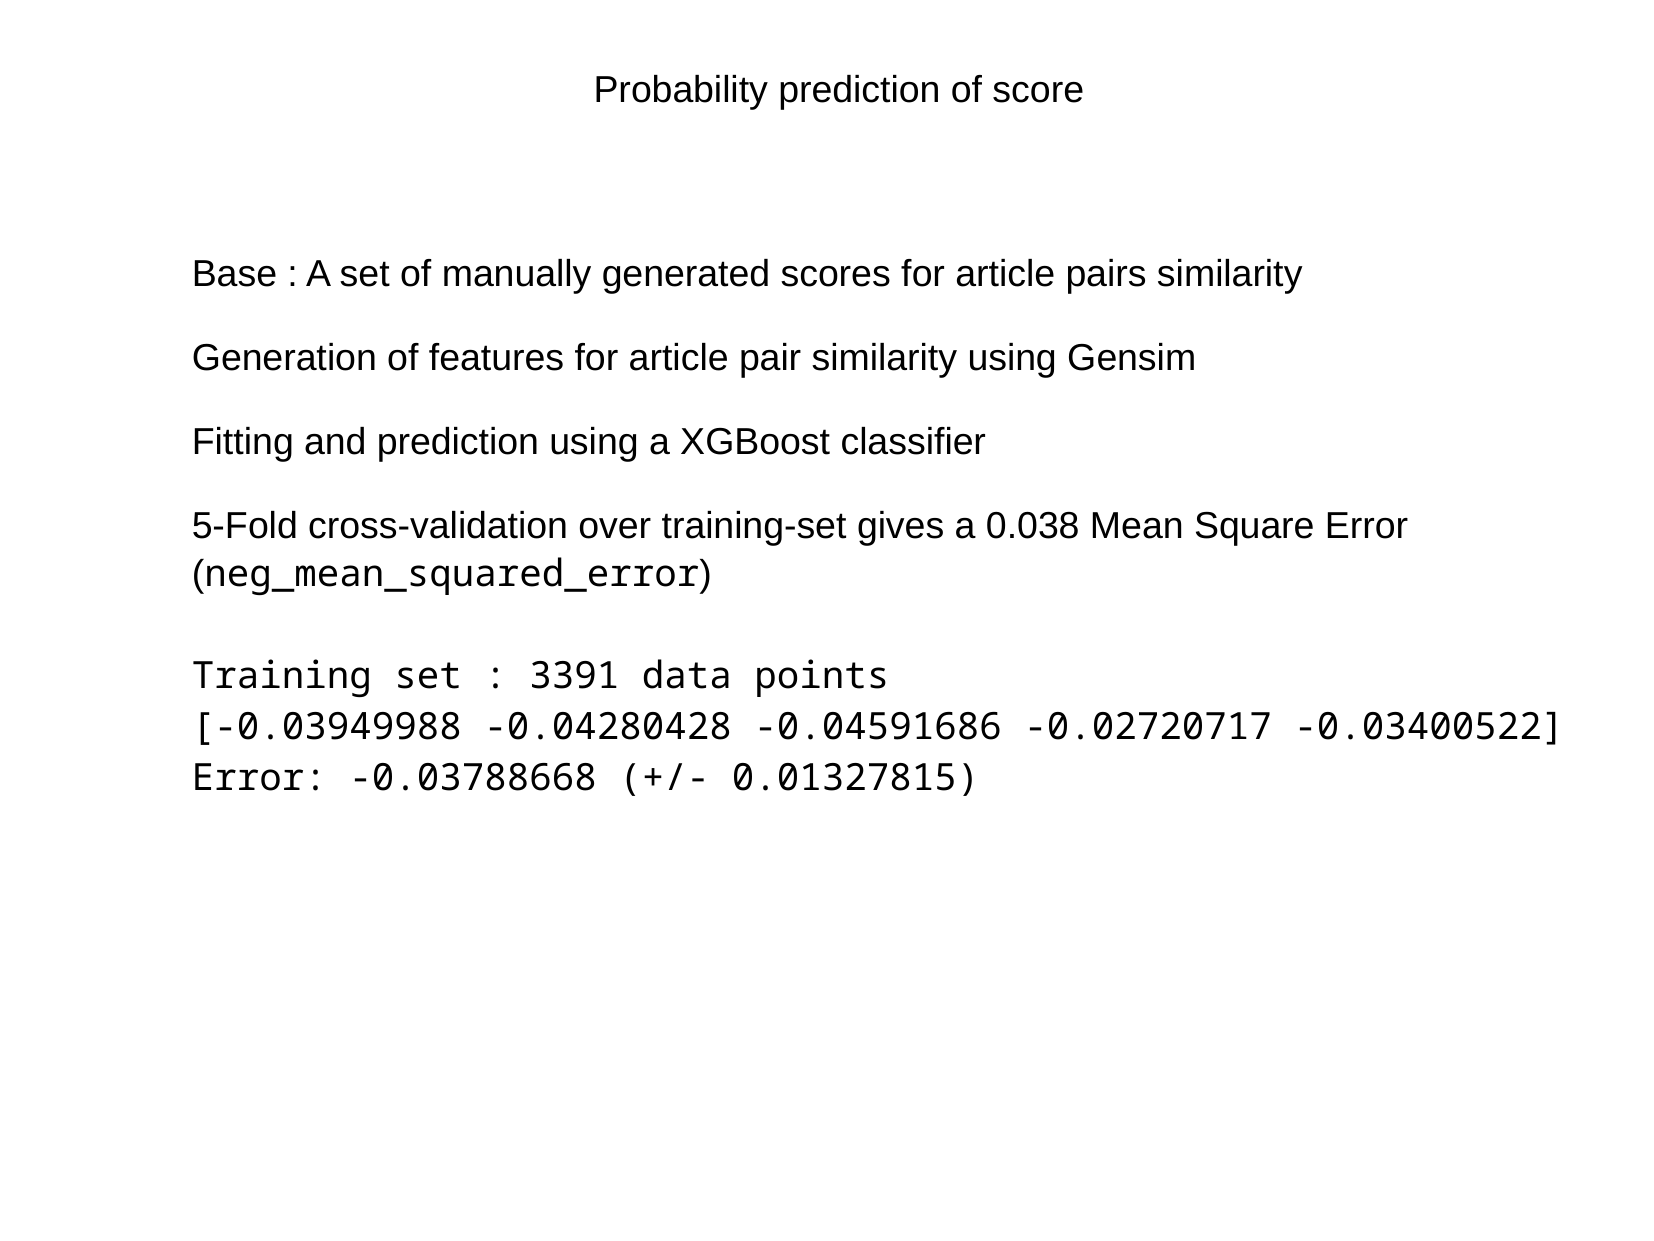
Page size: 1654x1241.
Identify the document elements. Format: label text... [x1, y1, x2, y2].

text_box Probability prediction of score [578, 61, 1251, 119]
text_box Base : A set of manually generated scores for article pairs similarity Generation of features for article pair similarity using Gensim Fitting and prediction using a XGBoost classifier 5-Fold cross-validation over training-set gives a 0.038 Mean Square Error (neg_mean_squared_error) Training set : 3391 data points [-0.03949988 -0.04280428 -0.04591686 -0.02720717 -0.03400522] Error: -0.03788668 (+/- 0.01327815) [177, 245, 1580, 900]
